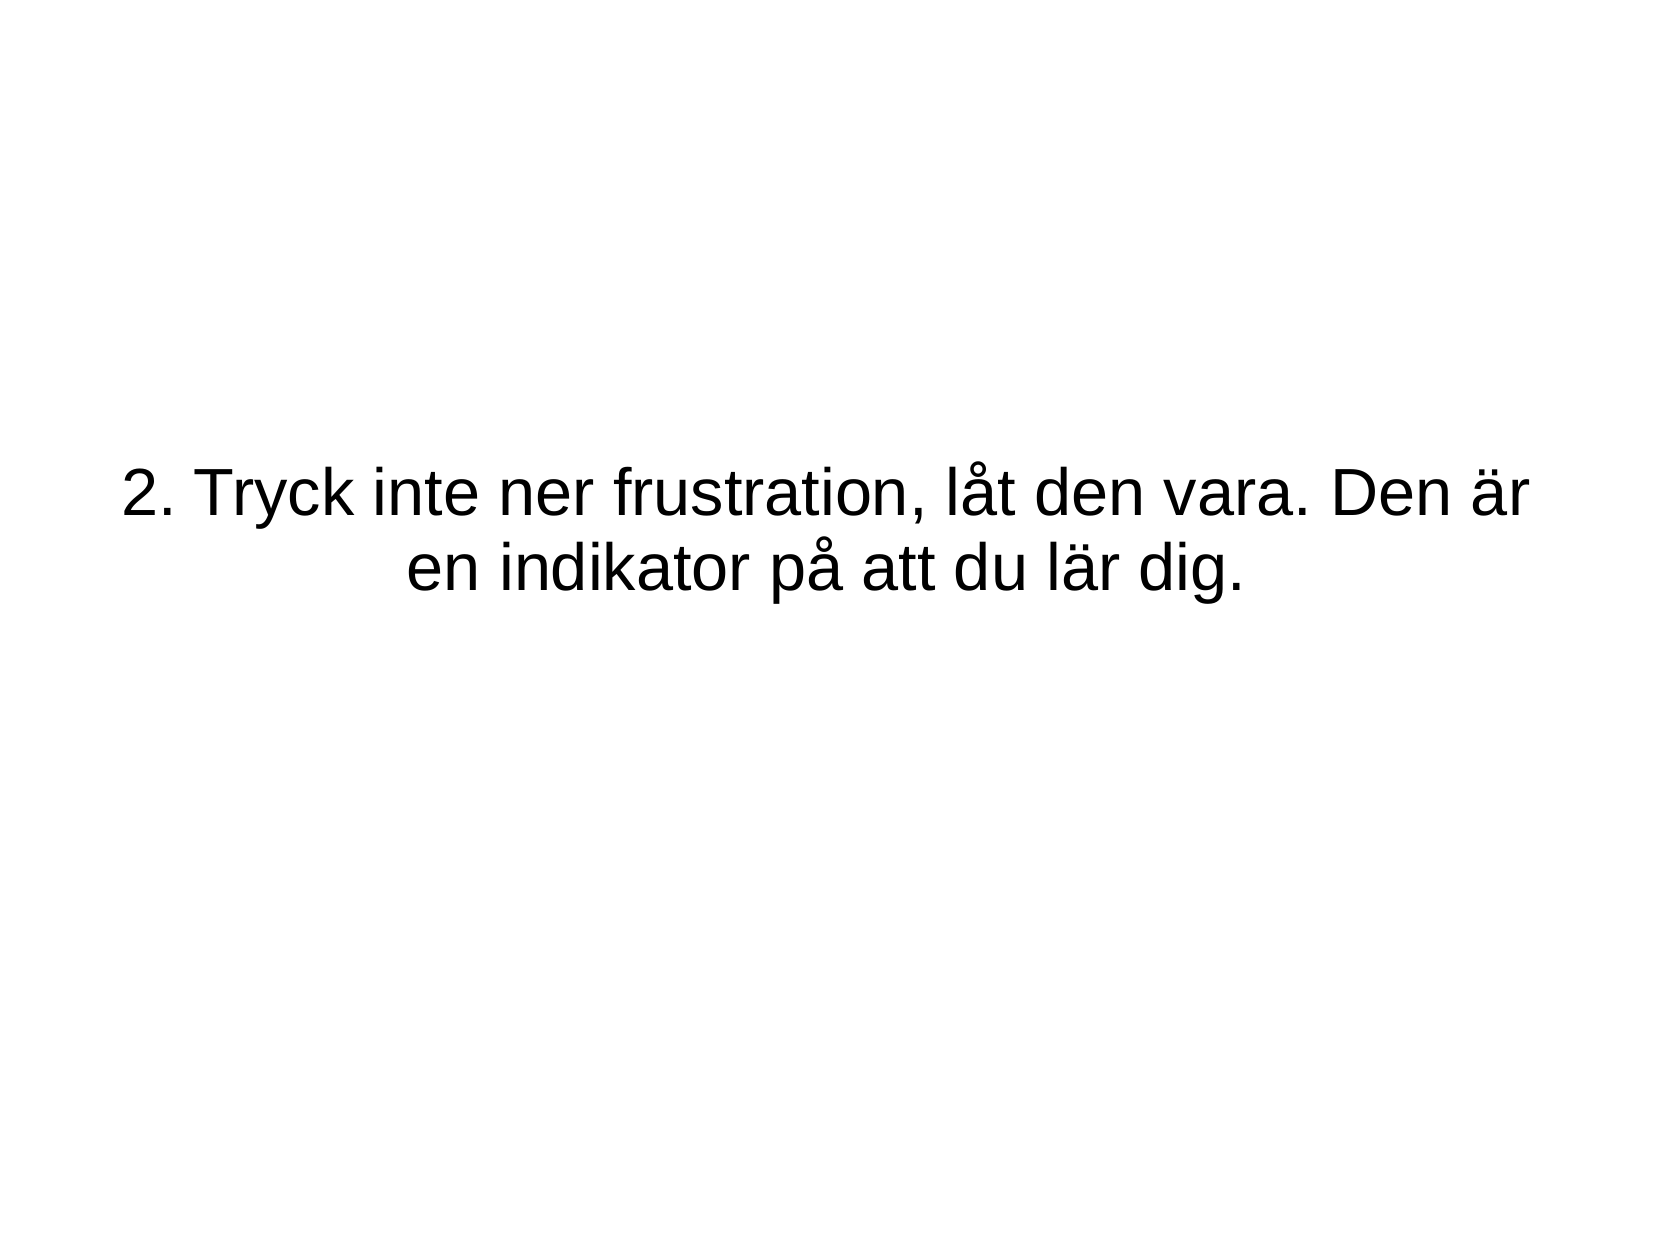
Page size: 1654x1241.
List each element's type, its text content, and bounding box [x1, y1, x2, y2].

subtitle 2. Tryck inte ner frustration, låt den vara. Den är en indikator på att du lär dig. [82, 49, 1571, 1010]
